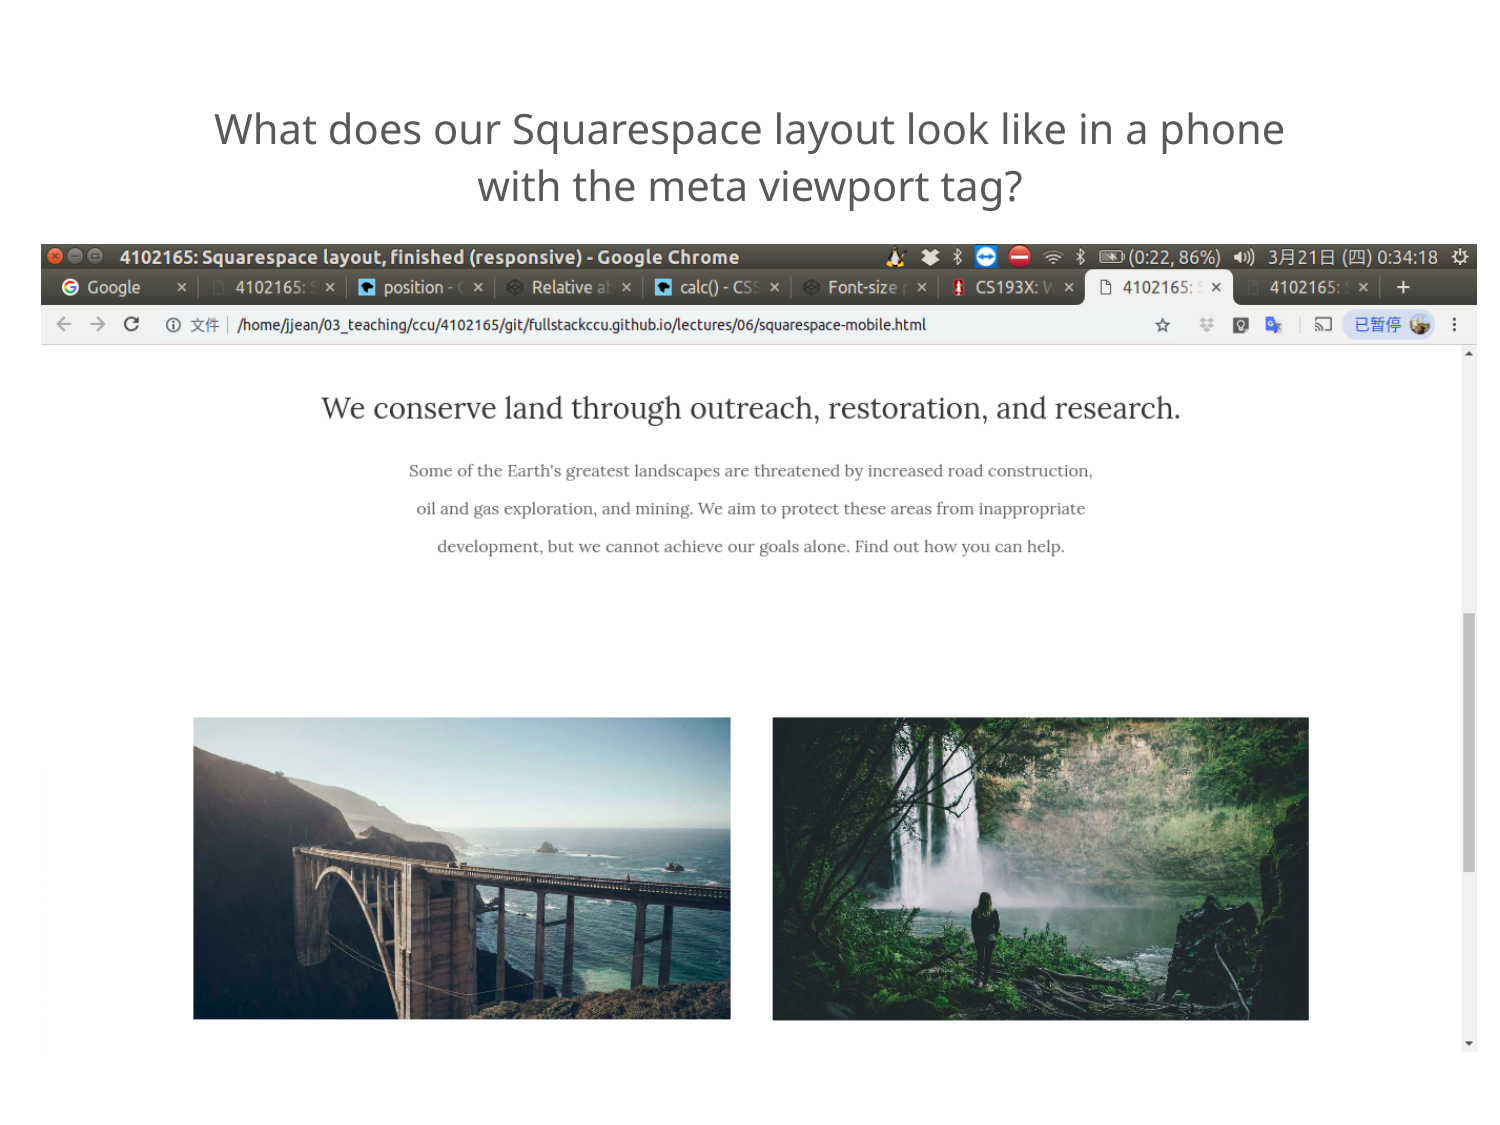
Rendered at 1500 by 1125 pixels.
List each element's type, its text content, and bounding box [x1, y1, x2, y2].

picture [41, 244, 1477, 1052]
list What does our Squarespace layout look like in a phone with the meta viewport tag? [128, 79, 1372, 185]
